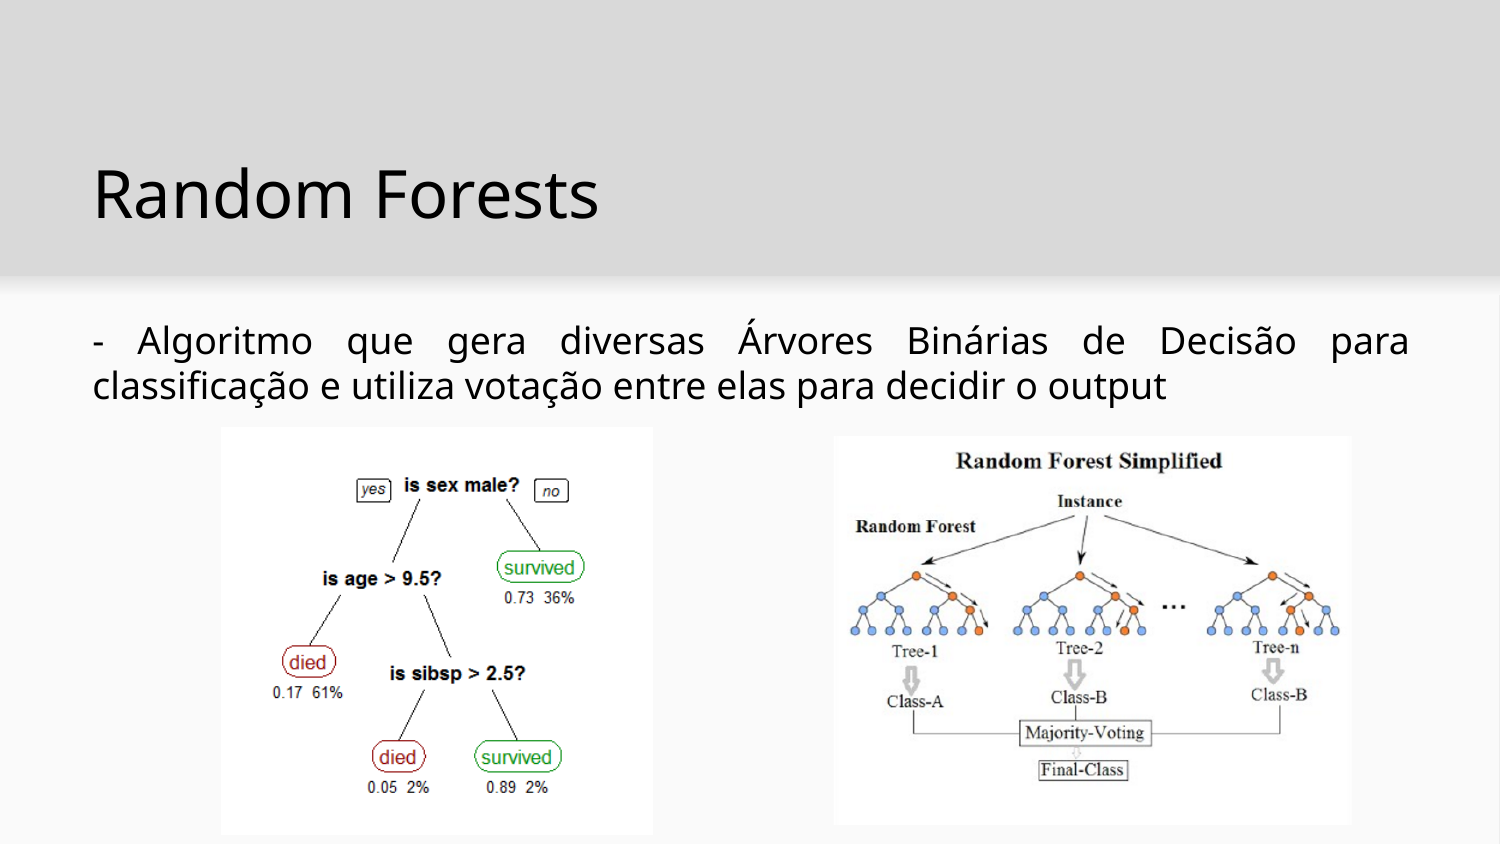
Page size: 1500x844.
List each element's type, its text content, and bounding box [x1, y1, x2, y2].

picture [221, 427, 653, 835]
title Random Forests [77, 121, 1427, 248]
picture [833, 436, 1352, 825]
list - Algoritmo que gera diversas Árvores Binárias de Decisão para classificação e utiliza votação entre elas para decidir o output [77, 302, 1427, 747]
